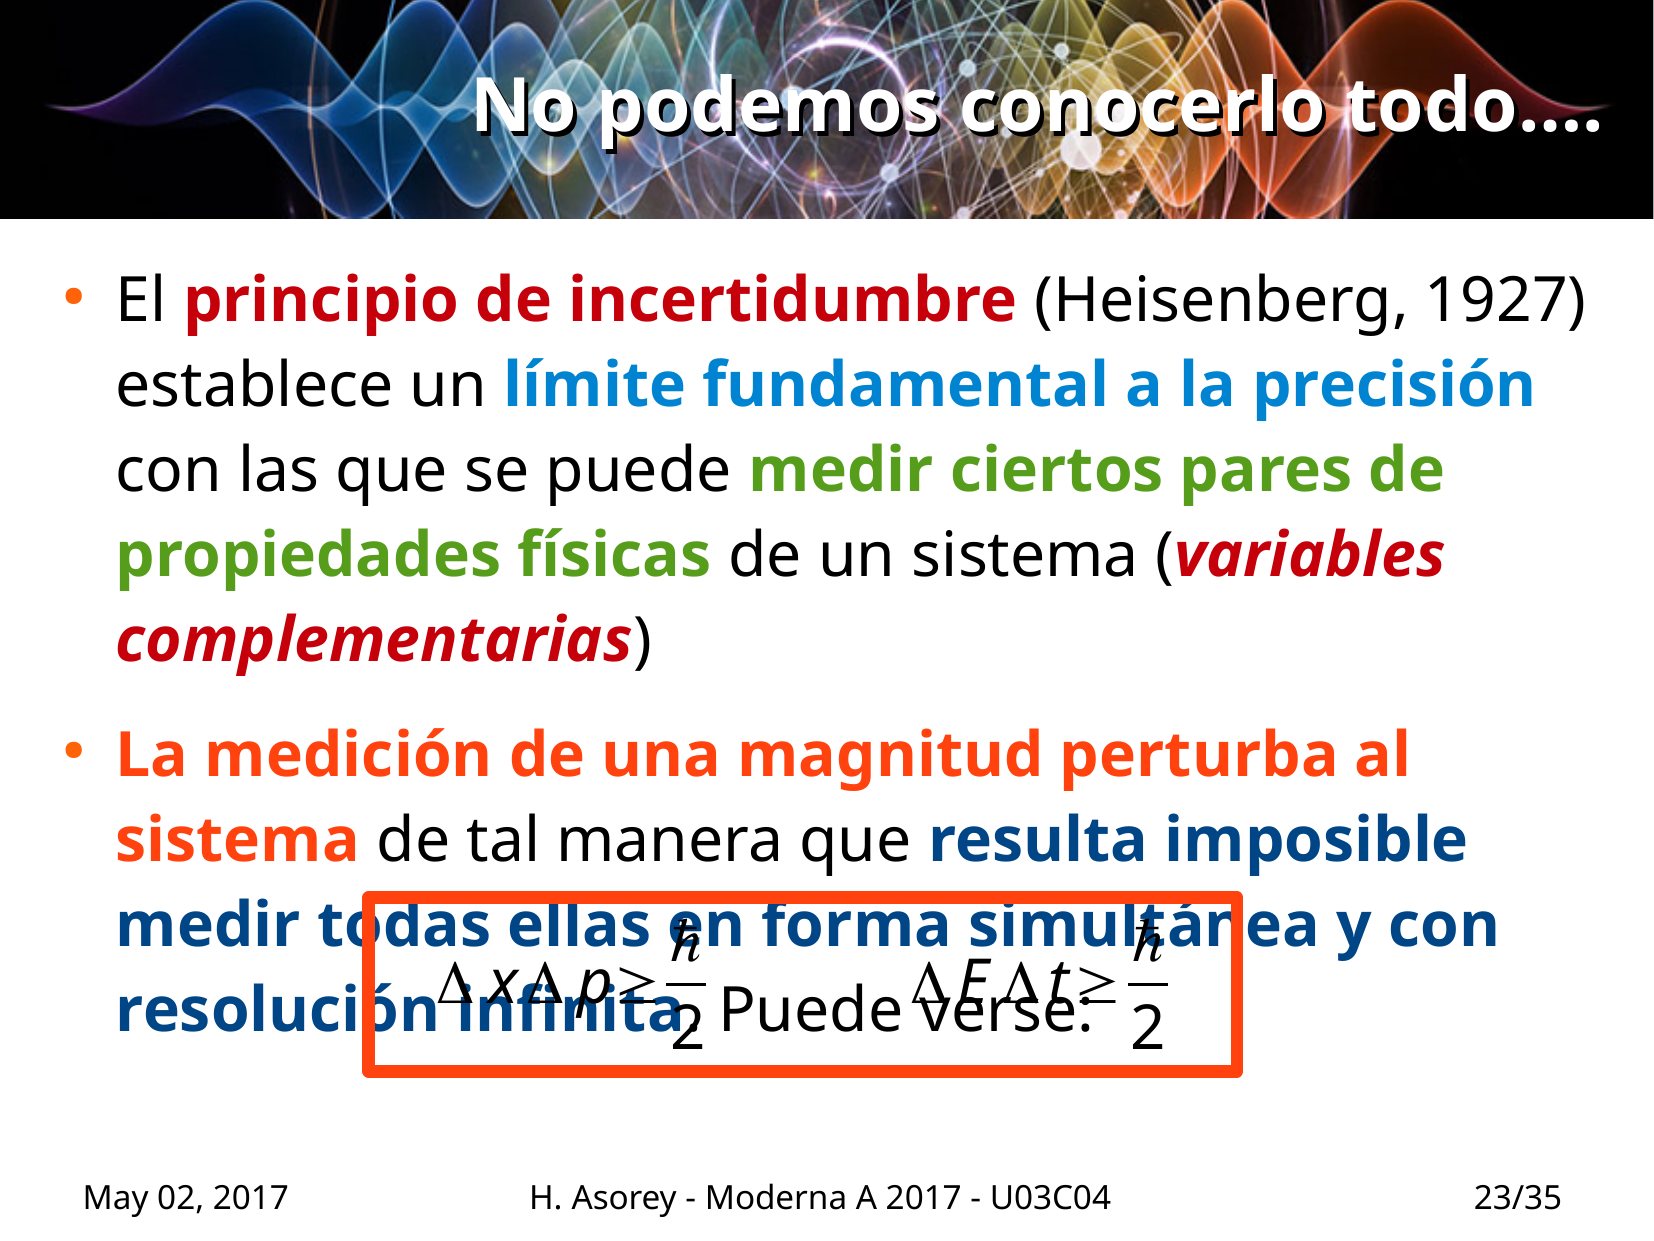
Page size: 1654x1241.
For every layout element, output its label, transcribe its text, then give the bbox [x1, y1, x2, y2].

list El principio de incertidumbre (Heisenberg, 1927) establece un límite fundamental a la precisión con las que se puede medir ciertos pares de propiedades físicas de un sistema (variables complementarias) La medición de una magnitud perturba al sistema de tal manera que resulta imposible medir todas ellas en forma simultánea y con resolución infinita. Puede verse: [45, 255, 1606, 1156]
picture [0, 0, 1654, 219]
title No podemos conocerlo todo…. [45, 15, 1606, 191]
chart [375, 903, 1231, 1066]
